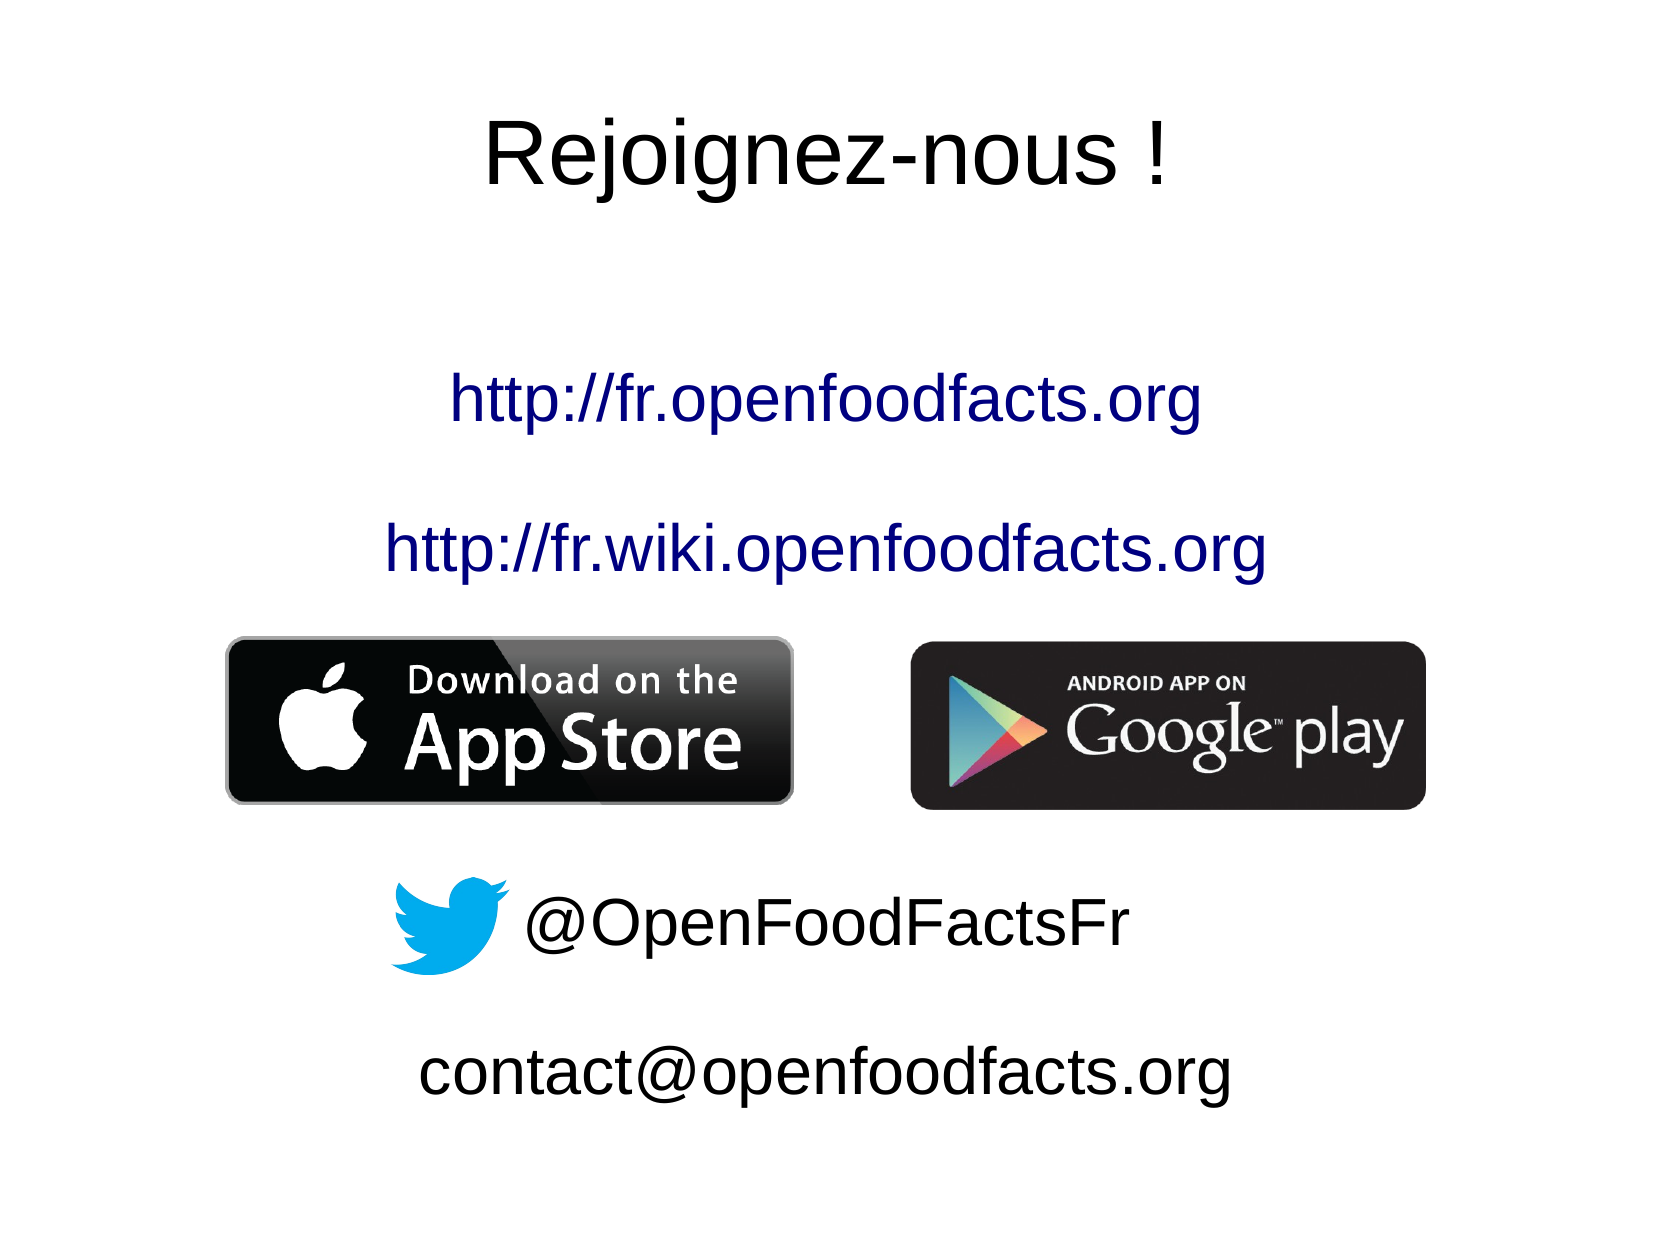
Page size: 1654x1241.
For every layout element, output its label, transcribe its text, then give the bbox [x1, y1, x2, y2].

picture [435, 877, 510, 976]
title Rejoignez-nous ! [82, 49, 1571, 257]
picture [910, 641, 1426, 811]
picture [225, 636, 794, 805]
picture [390, 877, 469, 976]
subtitle http://fr.openfoodfacts.org http://fr.wiki.openfoodfacts.org @OpenFoodFactsFr contact@openfoodfacts.org [82, 345, 1571, 1201]
